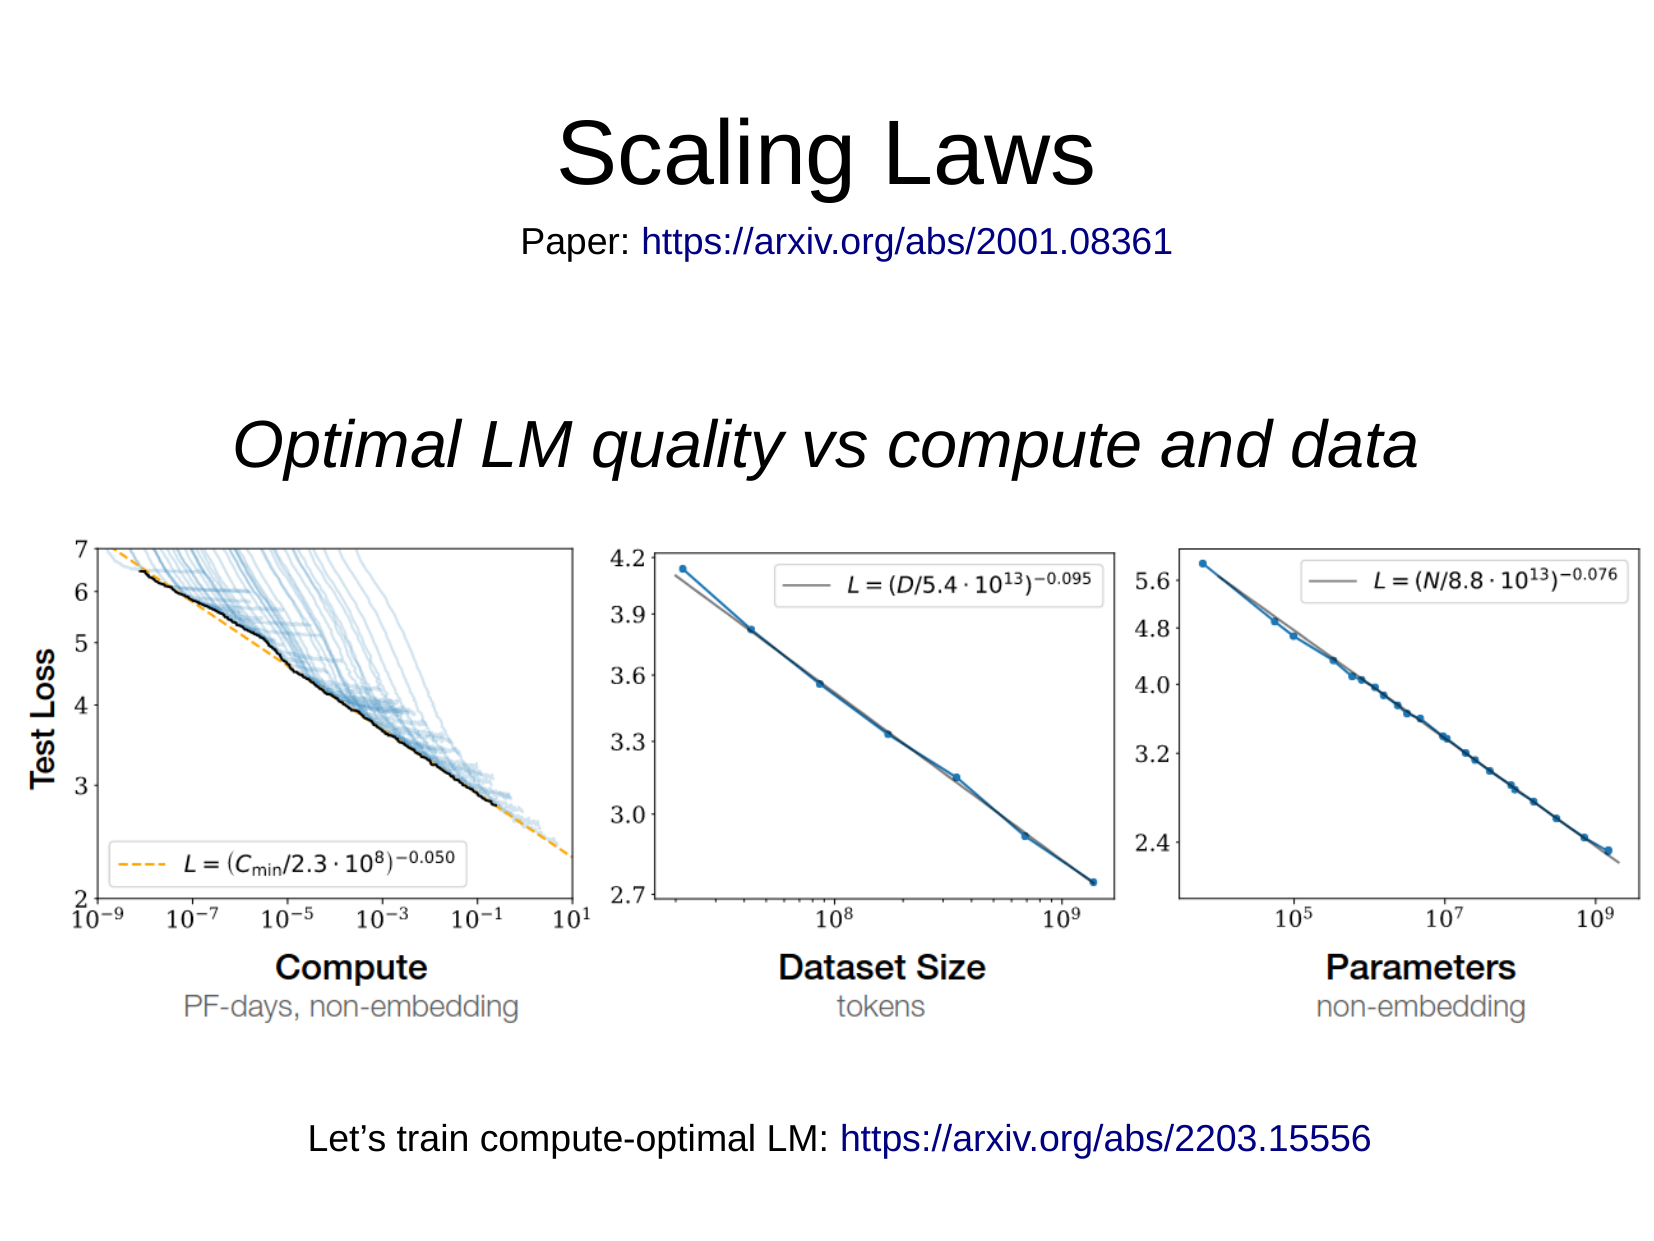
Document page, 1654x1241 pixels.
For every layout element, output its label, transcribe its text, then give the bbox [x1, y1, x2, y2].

picture [2, 528, 1654, 1041]
text_box Let’s train compute-optimal LM: https://arxiv.org/abs/2203.15556 [182, 1110, 1509, 1210]
title Scaling Laws [82, 49, 1571, 257]
subtitle Optimal LM quality vs compute and data [82, 372, 1571, 516]
text_box Paper: https://arxiv.org/abs/2001.08361 [426, 212, 1278, 312]
